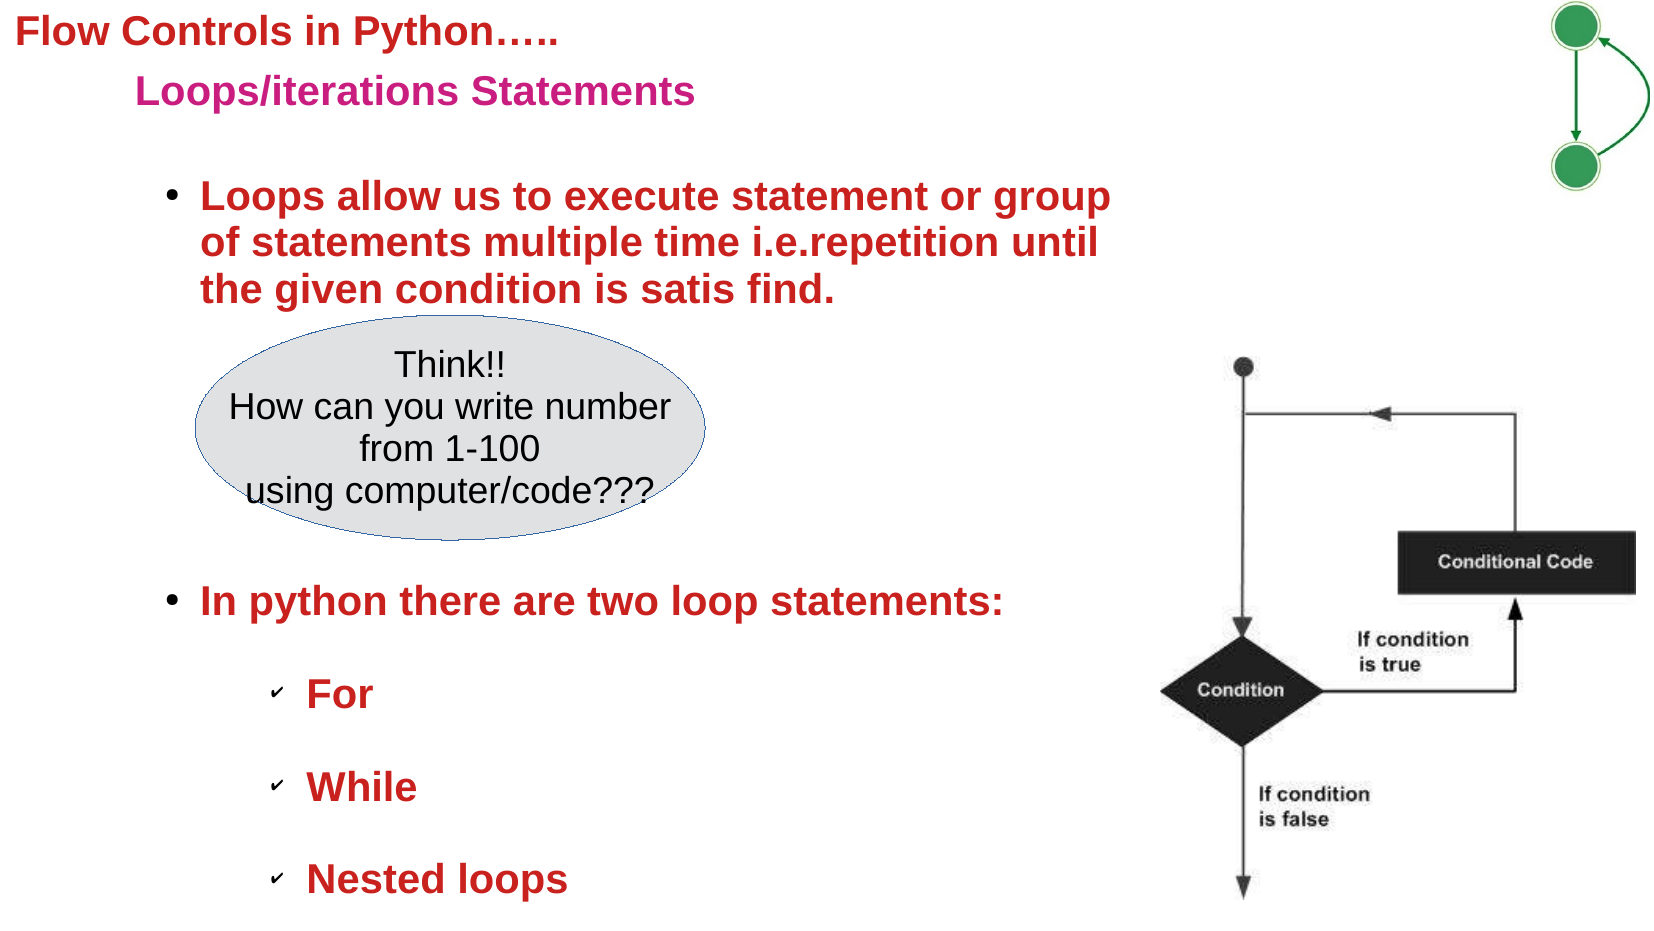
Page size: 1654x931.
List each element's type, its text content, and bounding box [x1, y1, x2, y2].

text_box Flow Controls in Python….. [0, 0, 871, 62]
picture [1160, 356, 1636, 901]
text_box Loops/iterations Statements [120, 60, 1201, 136]
picture [1529, 0, 1650, 199]
text_box Loops allow us to execute statement or group of statements multiple time i.e.repetition until the given condition is satis find. [150, 165, 1141, 331]
text_box Think!! How can you write number from 1-100 using computer/code??? [195, 315, 706, 541]
text_box In python there are two loop statements: For While Nested loops [150, 570, 1141, 911]
